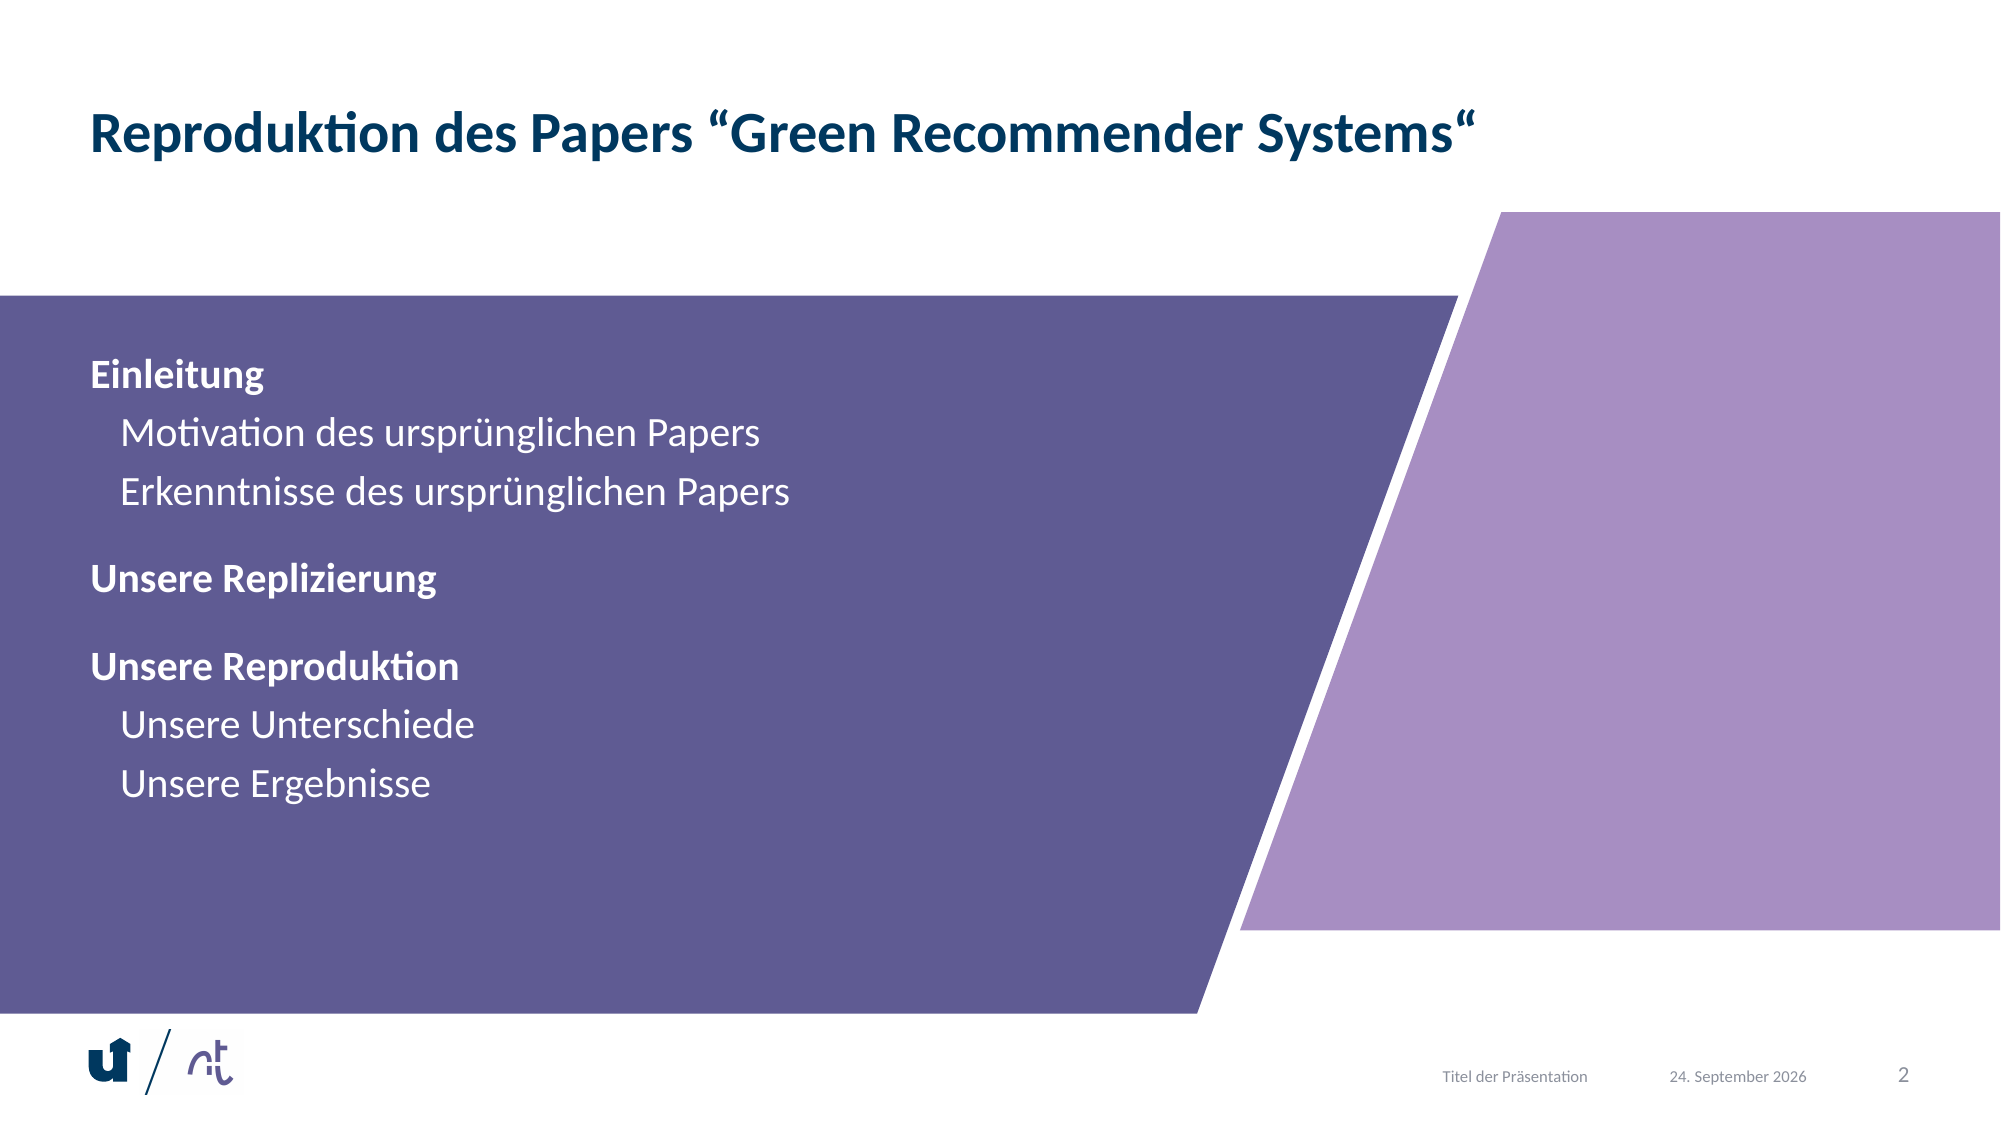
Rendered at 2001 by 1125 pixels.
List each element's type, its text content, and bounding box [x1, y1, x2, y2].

picture [139, 1029, 244, 1095]
title Reproduktion des Papers “Green Recommender Systems“ [90, 101, 1910, 173]
list Einleitung Motivation des ursprünglichen Papers Erkenntnisse des ursprünglichen Papers Unsere Replizierung Unsere Reproduktion Unsere Unterschiede Unsere Ergebnisse [90, 338, 1166, 965]
